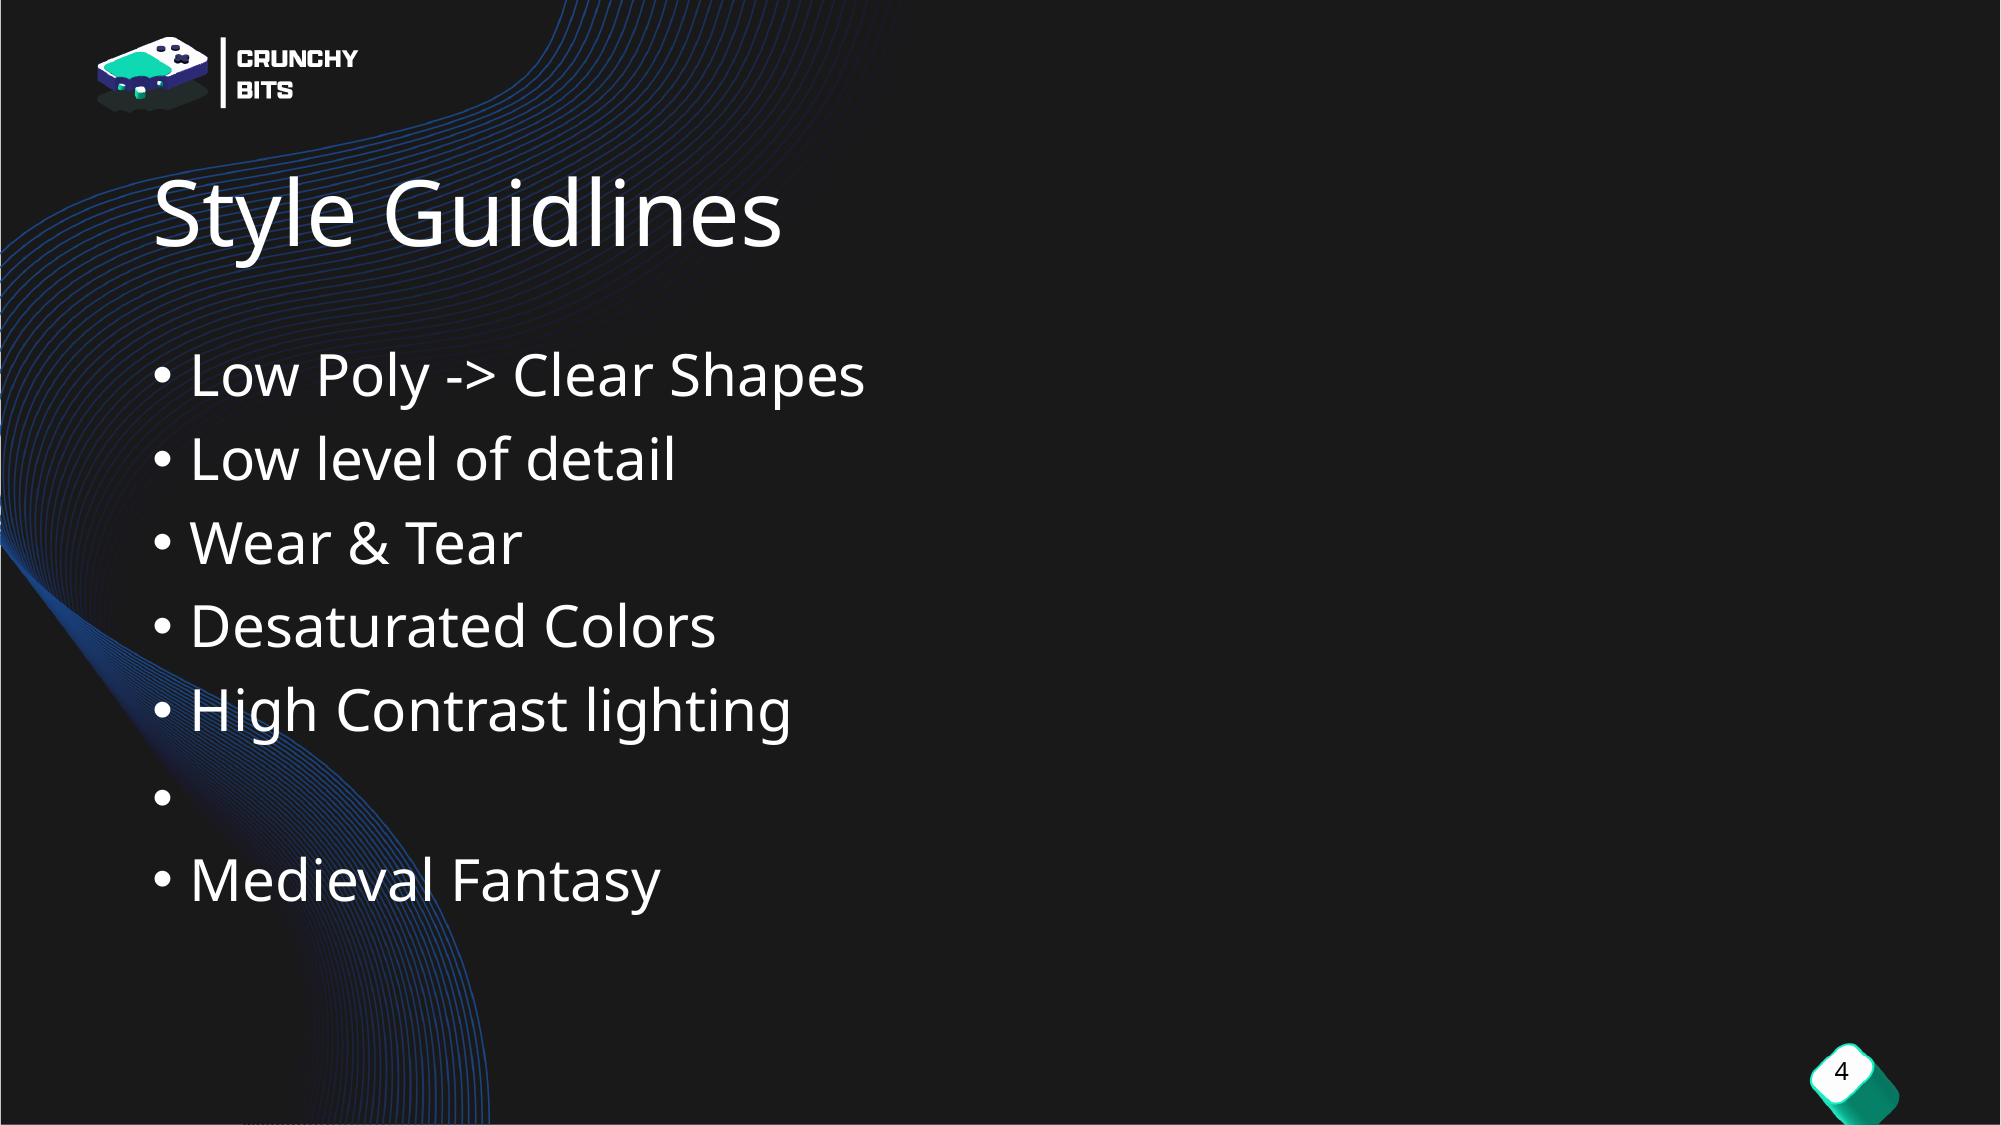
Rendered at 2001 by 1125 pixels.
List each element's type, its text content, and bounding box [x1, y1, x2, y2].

title Style Guidlines [137, 124, 1863, 310]
list Low Poly -> Clear Shapes Low level of detail Wear & Tear Desaturated Colors High Contrast lighting Medieval Fantasy [137, 339, 1863, 1014]
text_box [1789, 1042, 1894, 1103]
